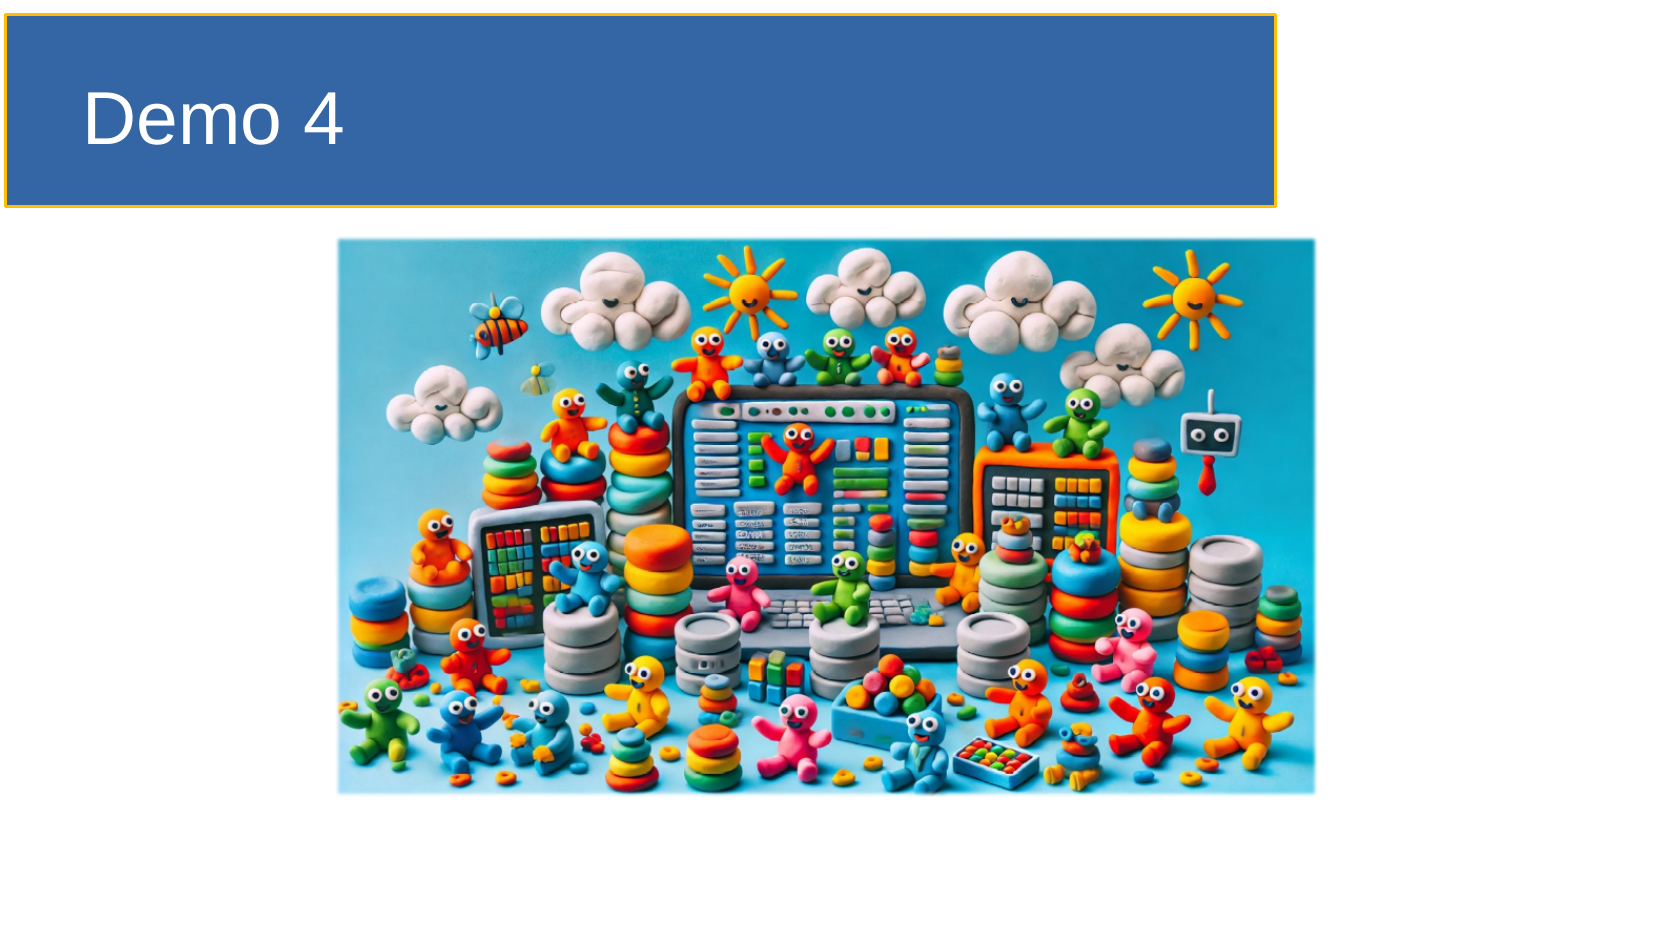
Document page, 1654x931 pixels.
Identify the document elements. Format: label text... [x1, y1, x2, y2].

picture [335, 236, 1318, 798]
title Demo 4 [82, 44, 1235, 192]
